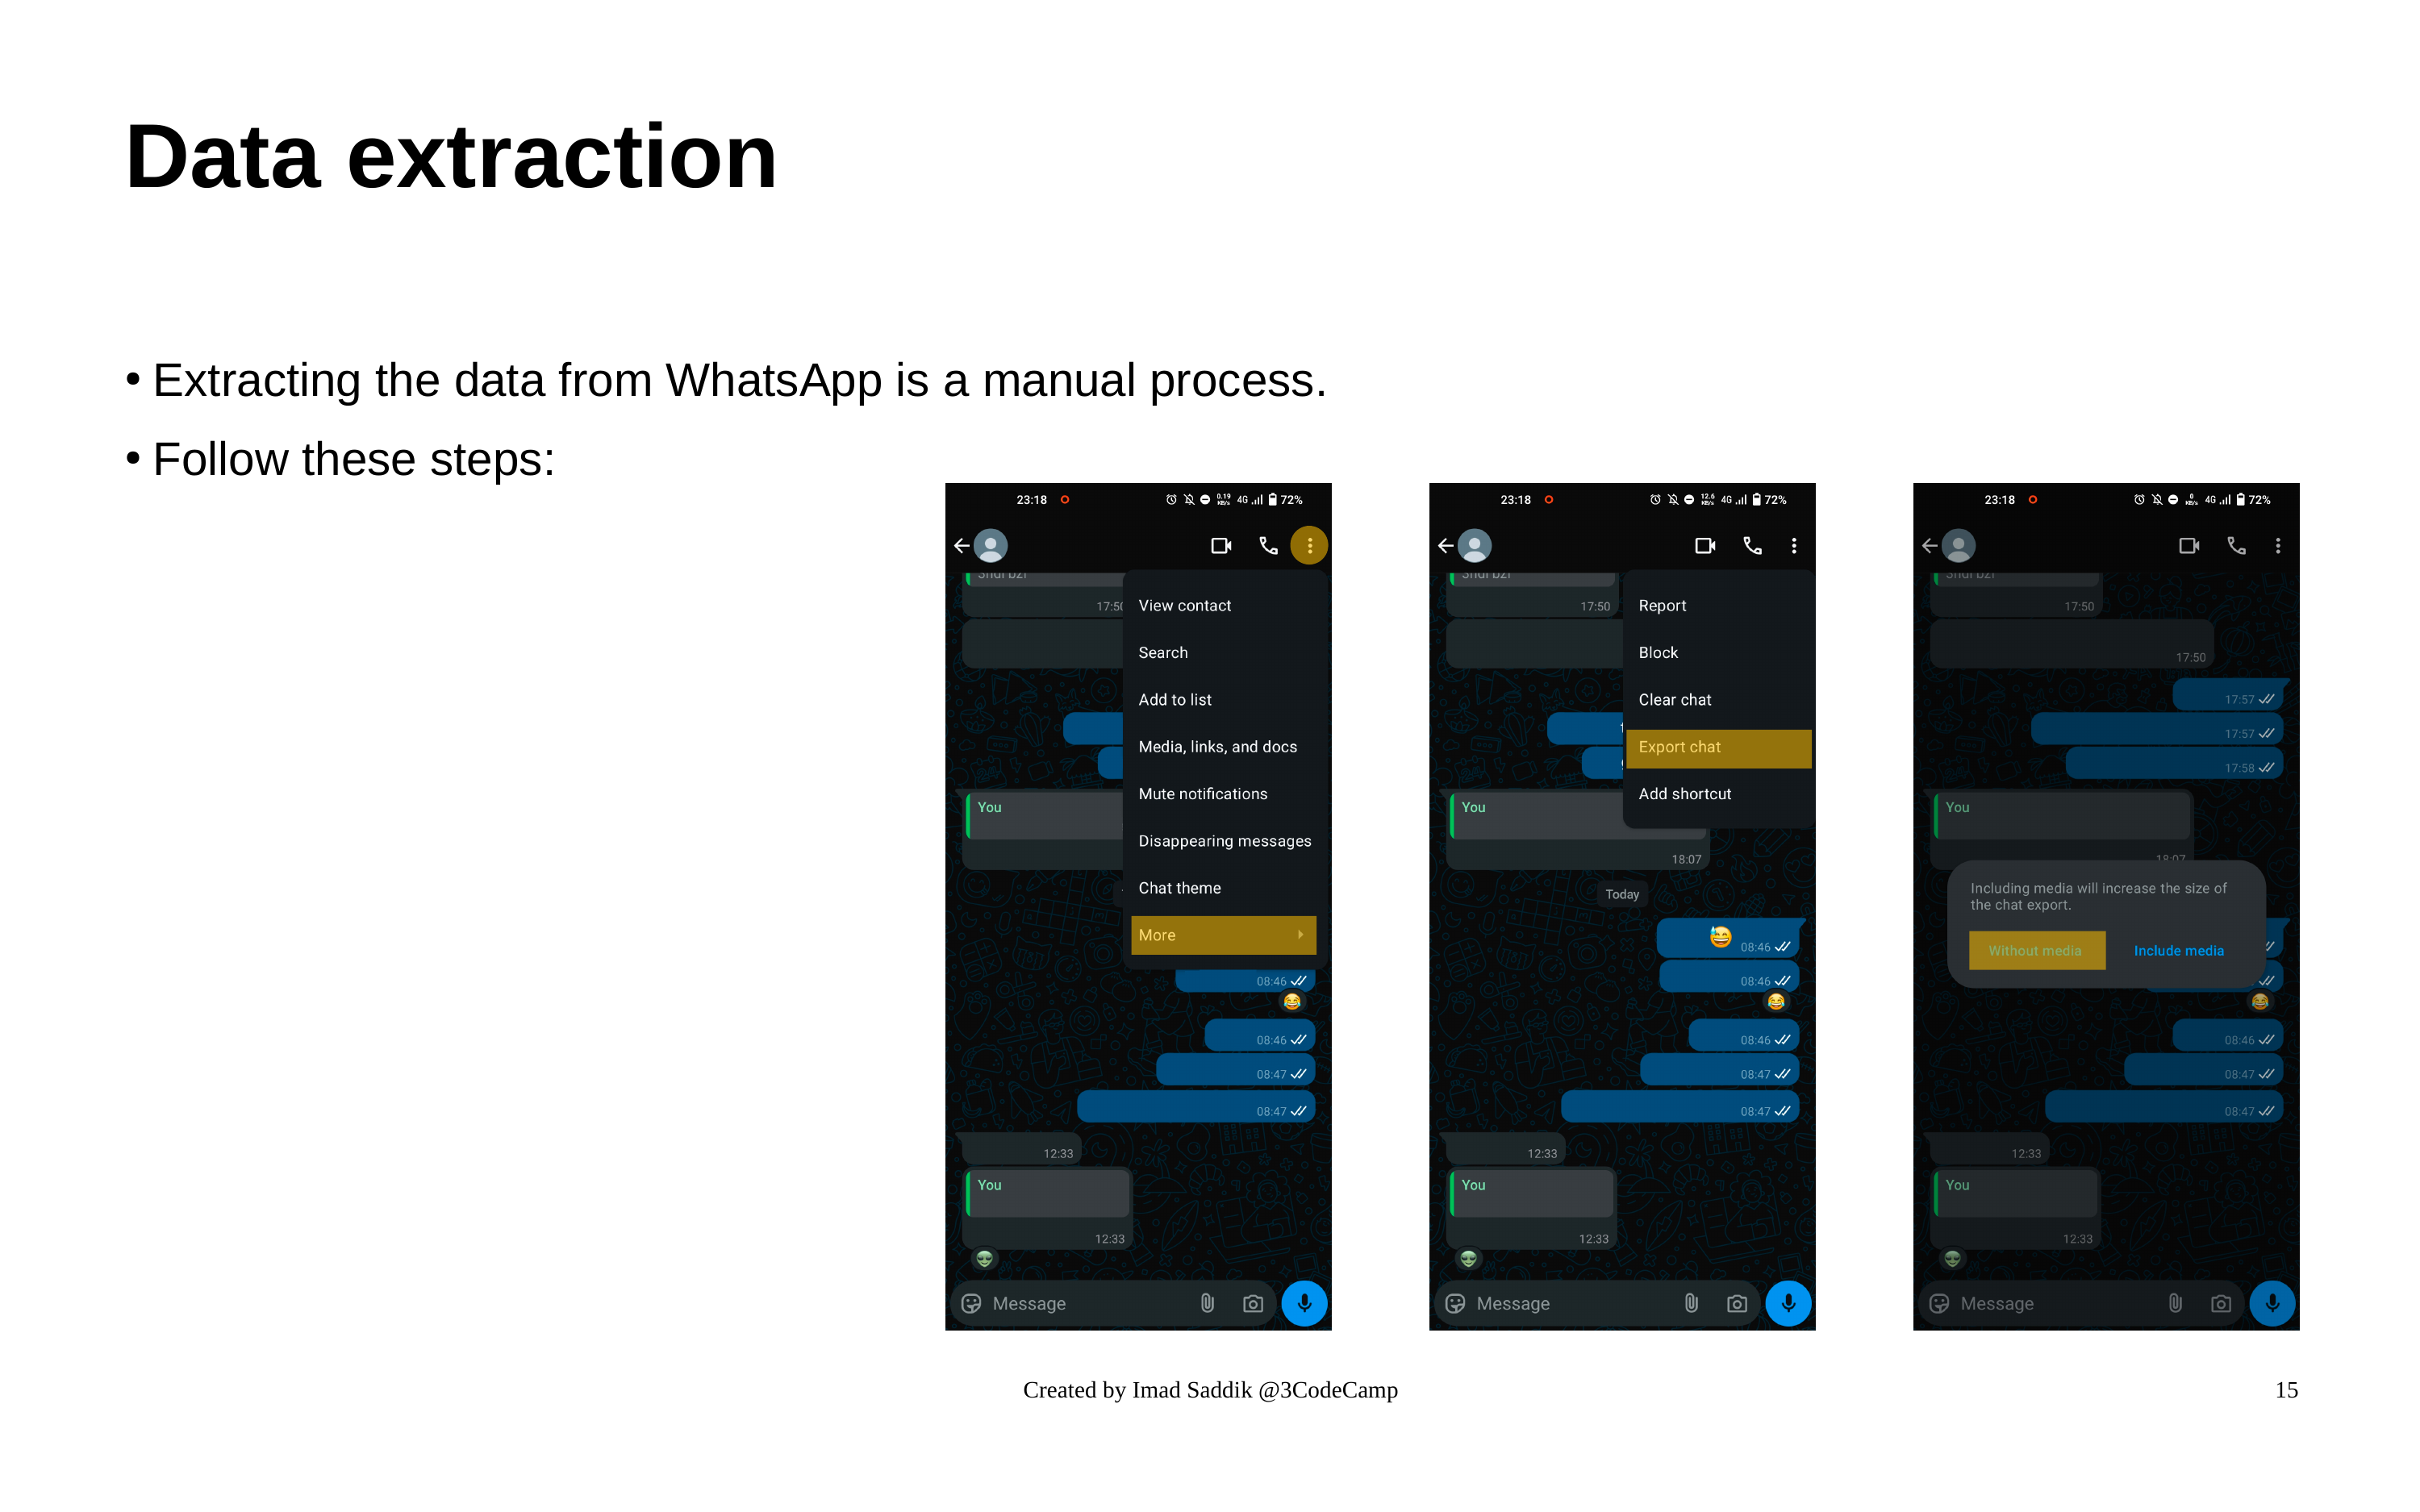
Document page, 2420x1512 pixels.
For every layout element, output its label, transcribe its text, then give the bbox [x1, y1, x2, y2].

picture [945, 483, 1332, 1331]
picture [1429, 483, 1816, 1331]
text_box [1969, 931, 2106, 970]
picture [1913, 483, 2300, 1331]
text_box [1290, 526, 1329, 565]
text_box [1626, 729, 1813, 768]
text_box Extracting the data from WhatsApp is a manual process. Follow these steps: [112, 322, 1392, 885]
text_box Data extraction [112, 61, 1194, 251]
text_box [1131, 915, 1317, 955]
